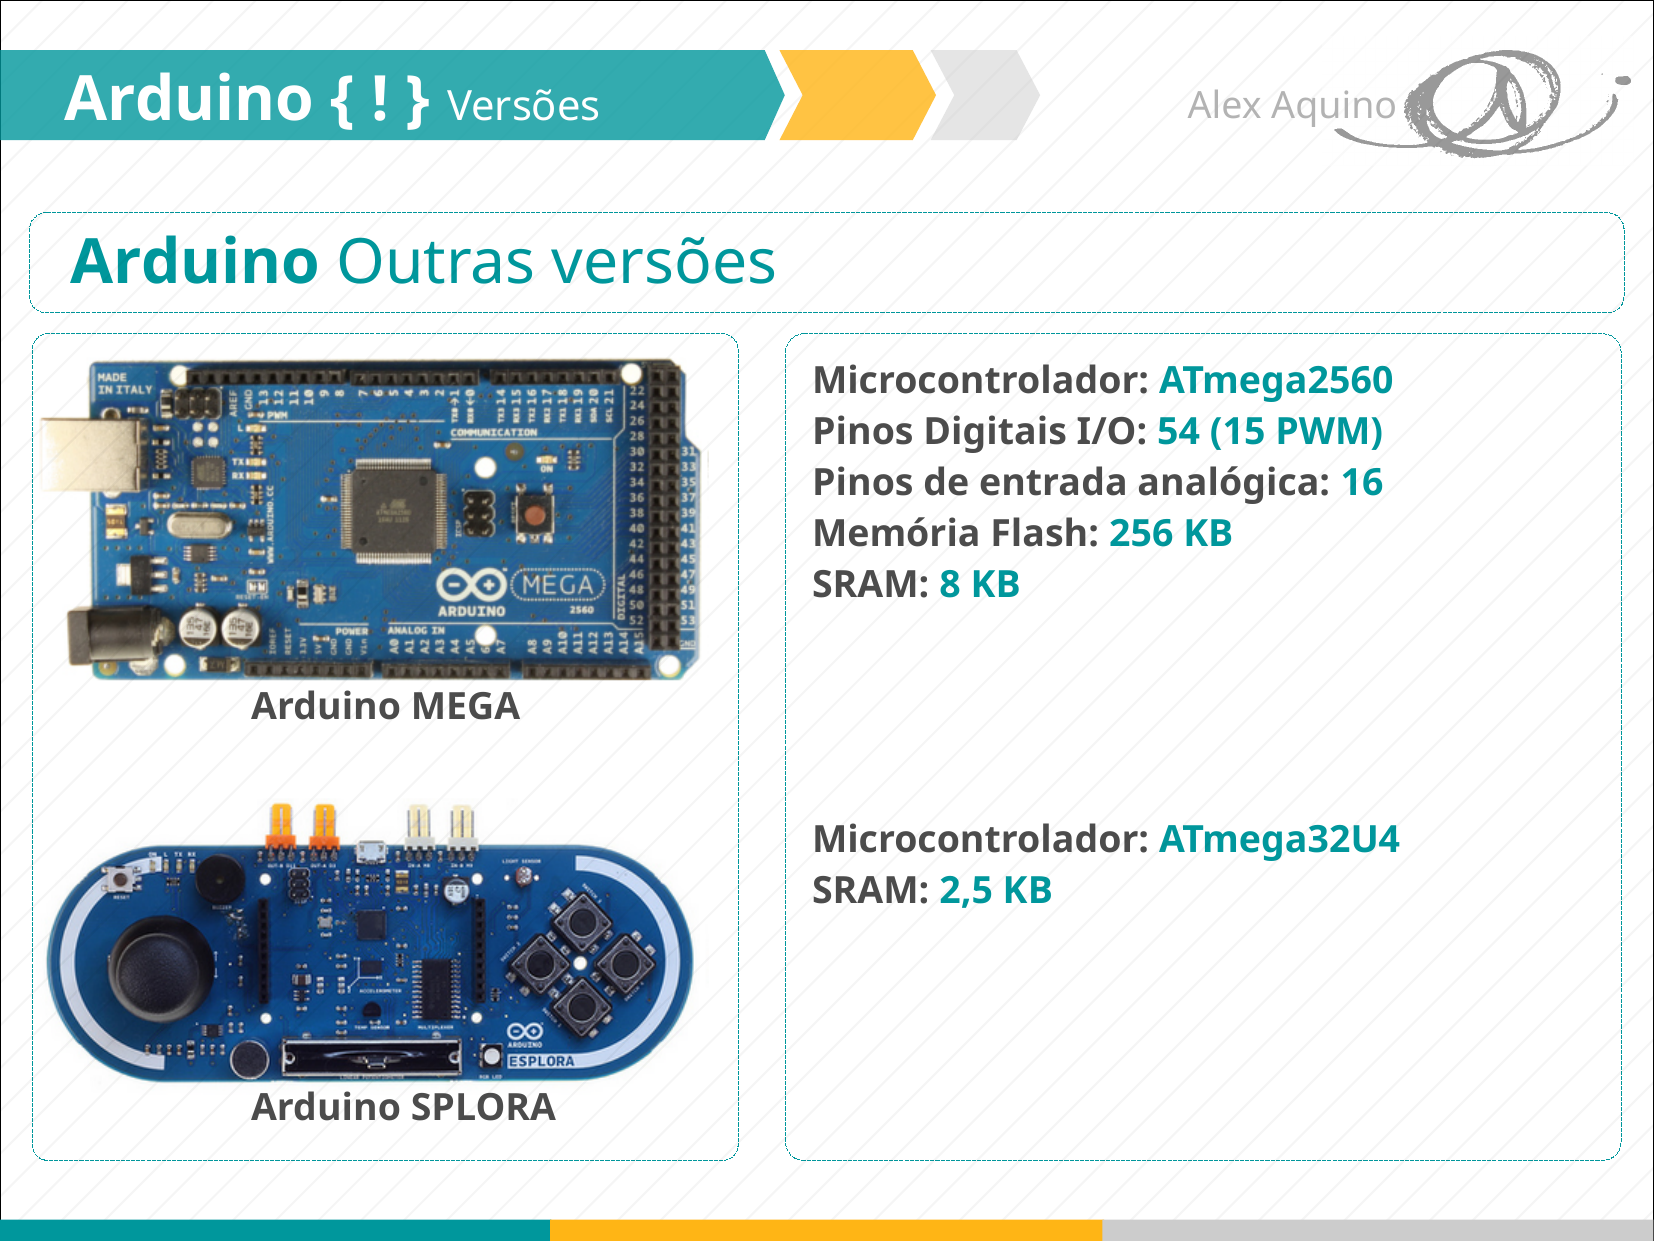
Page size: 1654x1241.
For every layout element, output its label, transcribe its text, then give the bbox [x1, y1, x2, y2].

text_box [0, 0, 1654, 1241]
text_box Alex Aquino [1172, 70, 1439, 132]
picture [1322, 36, 1634, 166]
text_box Arduino { ! } Versões [50, 32, 645, 144]
